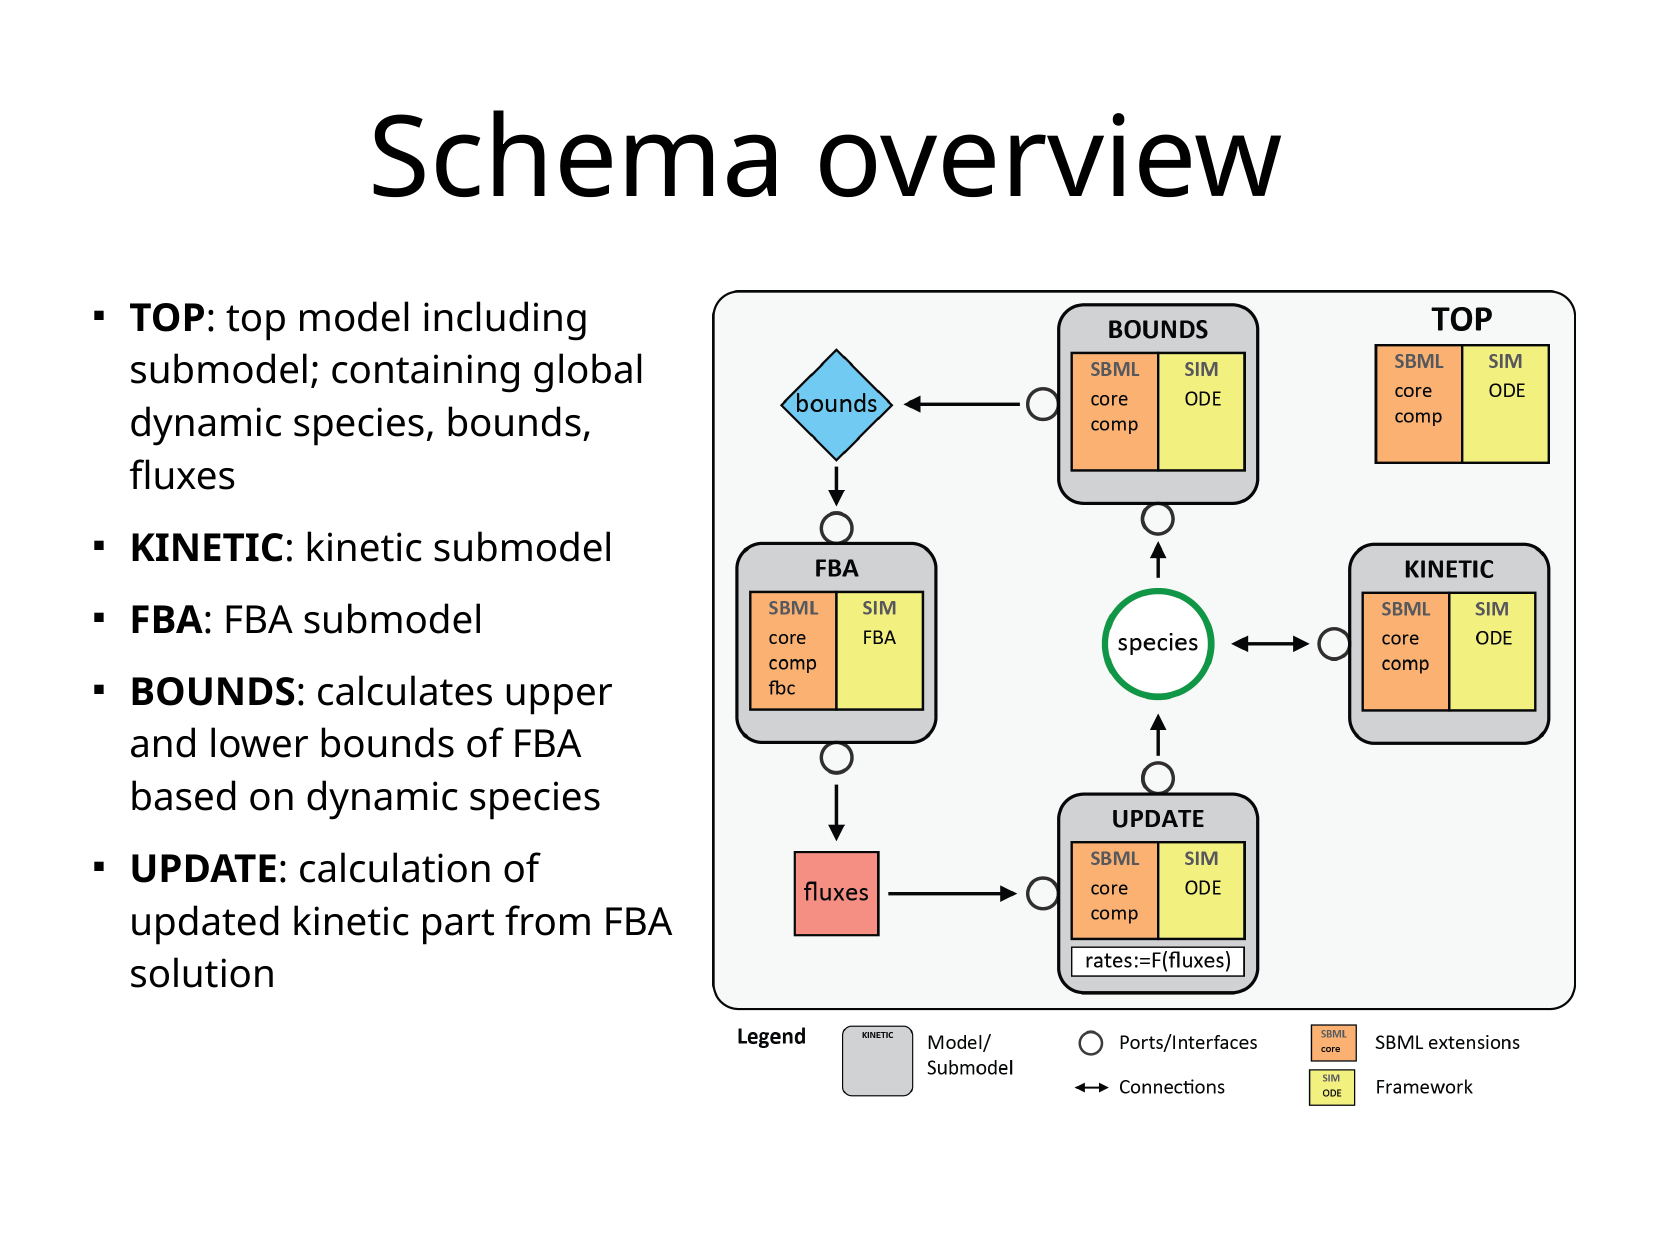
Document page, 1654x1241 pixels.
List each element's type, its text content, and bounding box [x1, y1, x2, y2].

list TOP: top model including submodel; containing global dynamic species, bounds, fluxes KINETIC: kinetic submodel FBA: FBA submodel BOUNDS: calculates upper and lower bounds of FBA based on dynamic species UPDATE: calculation of updated kinetic part from FBA solution [82, 290, 691, 1010]
title Schema overview [82, 49, 1571, 257]
picture [712, 290, 1576, 1106]
